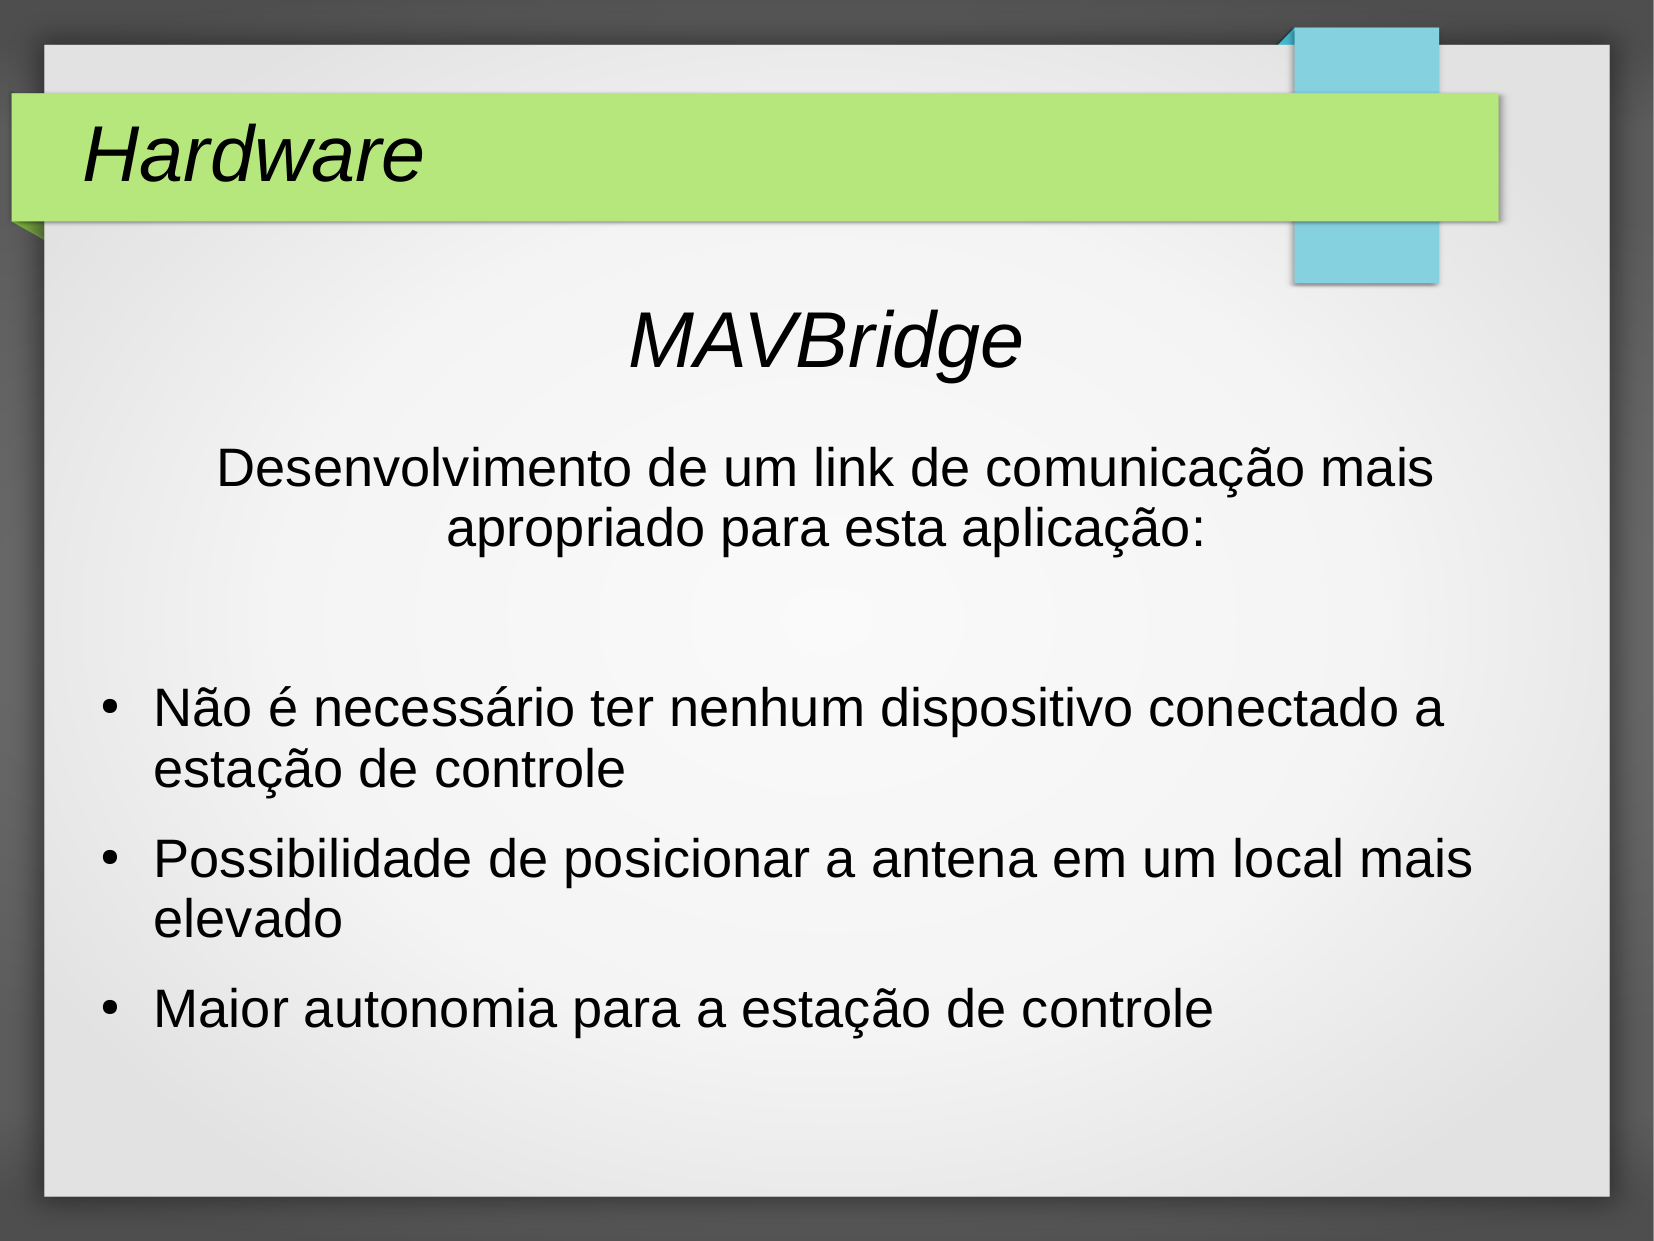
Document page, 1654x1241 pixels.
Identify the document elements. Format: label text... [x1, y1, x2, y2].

list MAVBridge [82, 295, 1571, 437]
title Hardware [82, 94, 1264, 213]
picture [0, 0, 1654, 1241]
list Desenvolvimento de um link de comunicação mais apropriado para esta aplicação: Não é necessário ter nenhum dispositivo conectado a estação de controle Possibilidade de posicionar a antena em um local mais elevado Maior autonomia para a estação de controle [82, 437, 1571, 1099]
